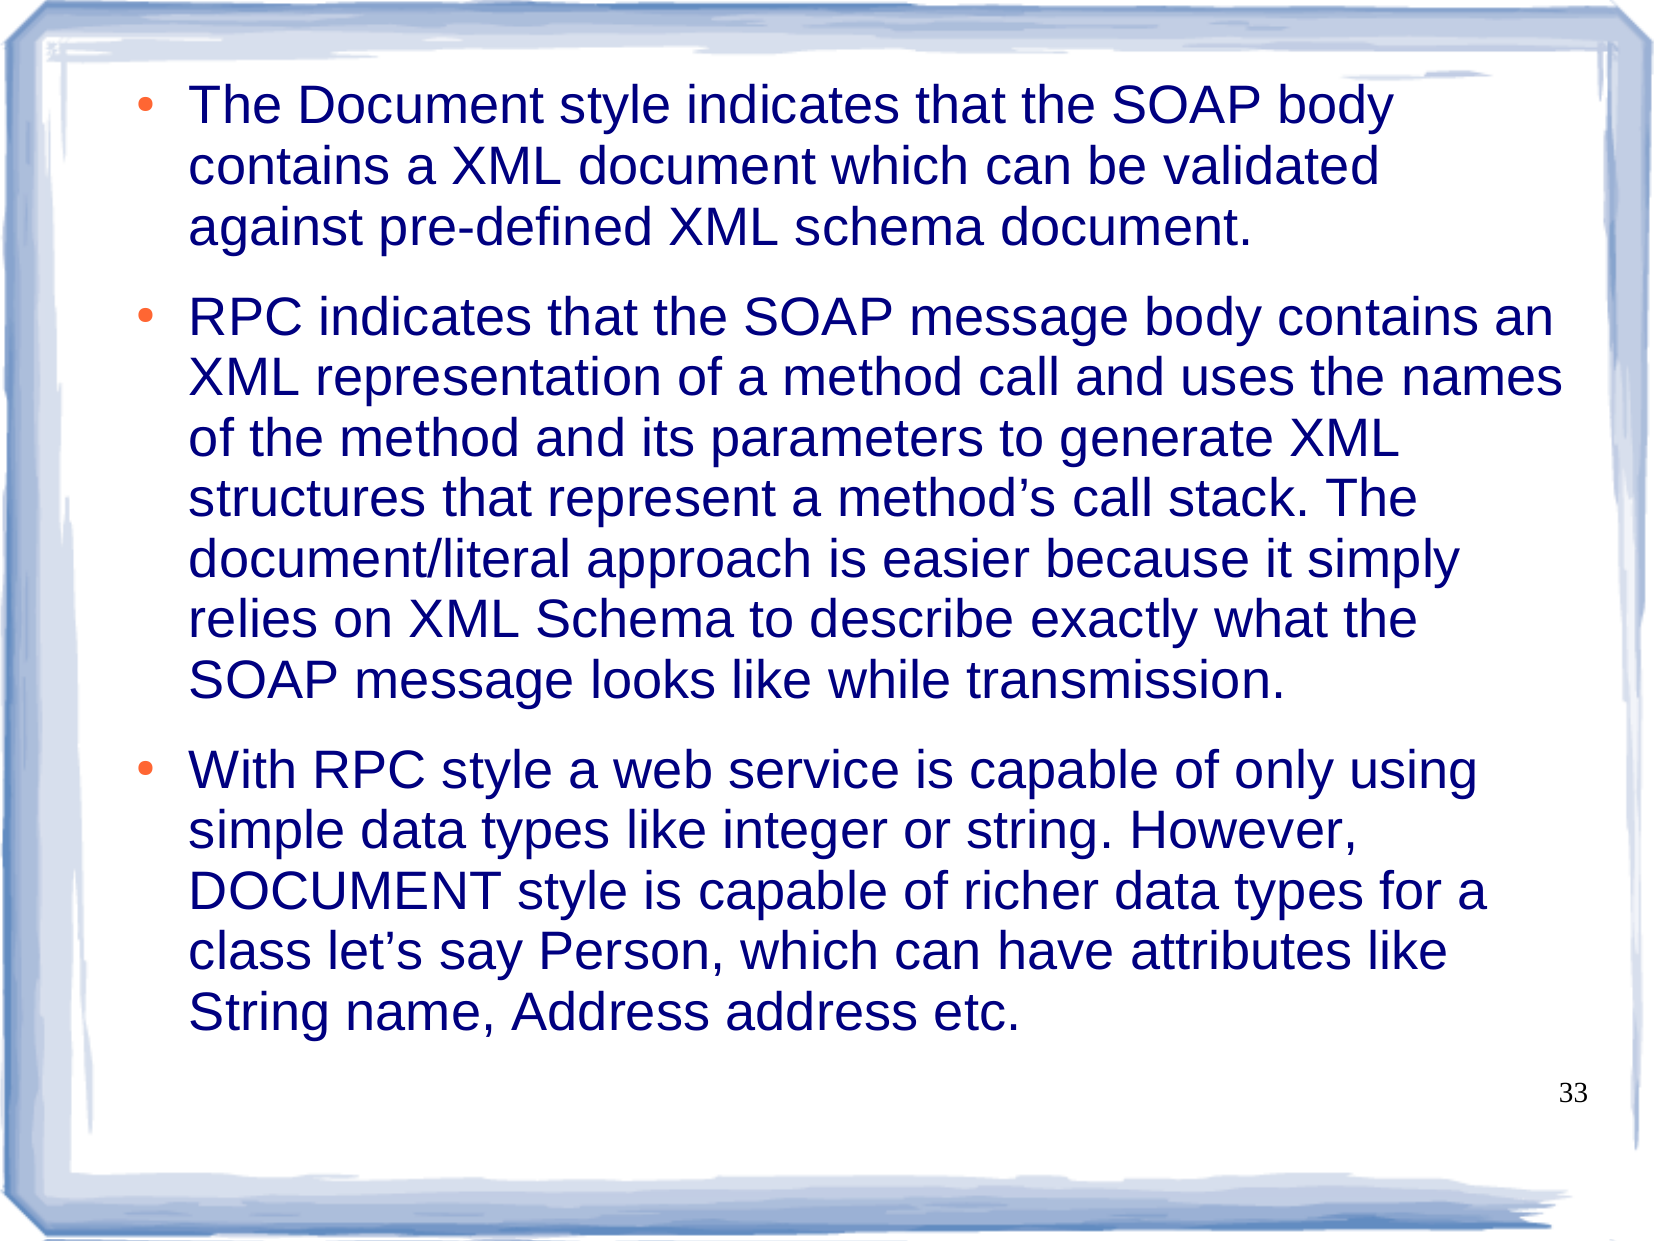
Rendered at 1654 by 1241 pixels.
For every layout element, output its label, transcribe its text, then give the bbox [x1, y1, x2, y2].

picture [0, 0, 1654, 1241]
list The Document style indicates that the SOAP body contains a XML document which can be validated against pre-defined XML schema document. RPC indicates that the SOAP message body contains an XML representation of a method call and uses the names of the method and its parameters to generate XML structures that represent a method’s call stack. The document/literal approach is easier because it simply relies on XML Schema to describe exactly what the SOAP message looks like while transmission. With RPC style a web service is capable of only using simple data types like integer or string. However, DOCUMENT style is capable of richer data types for a class let’s say Person, which can have attributes like String name, Address address etc. [118, 75, 1571, 1043]
